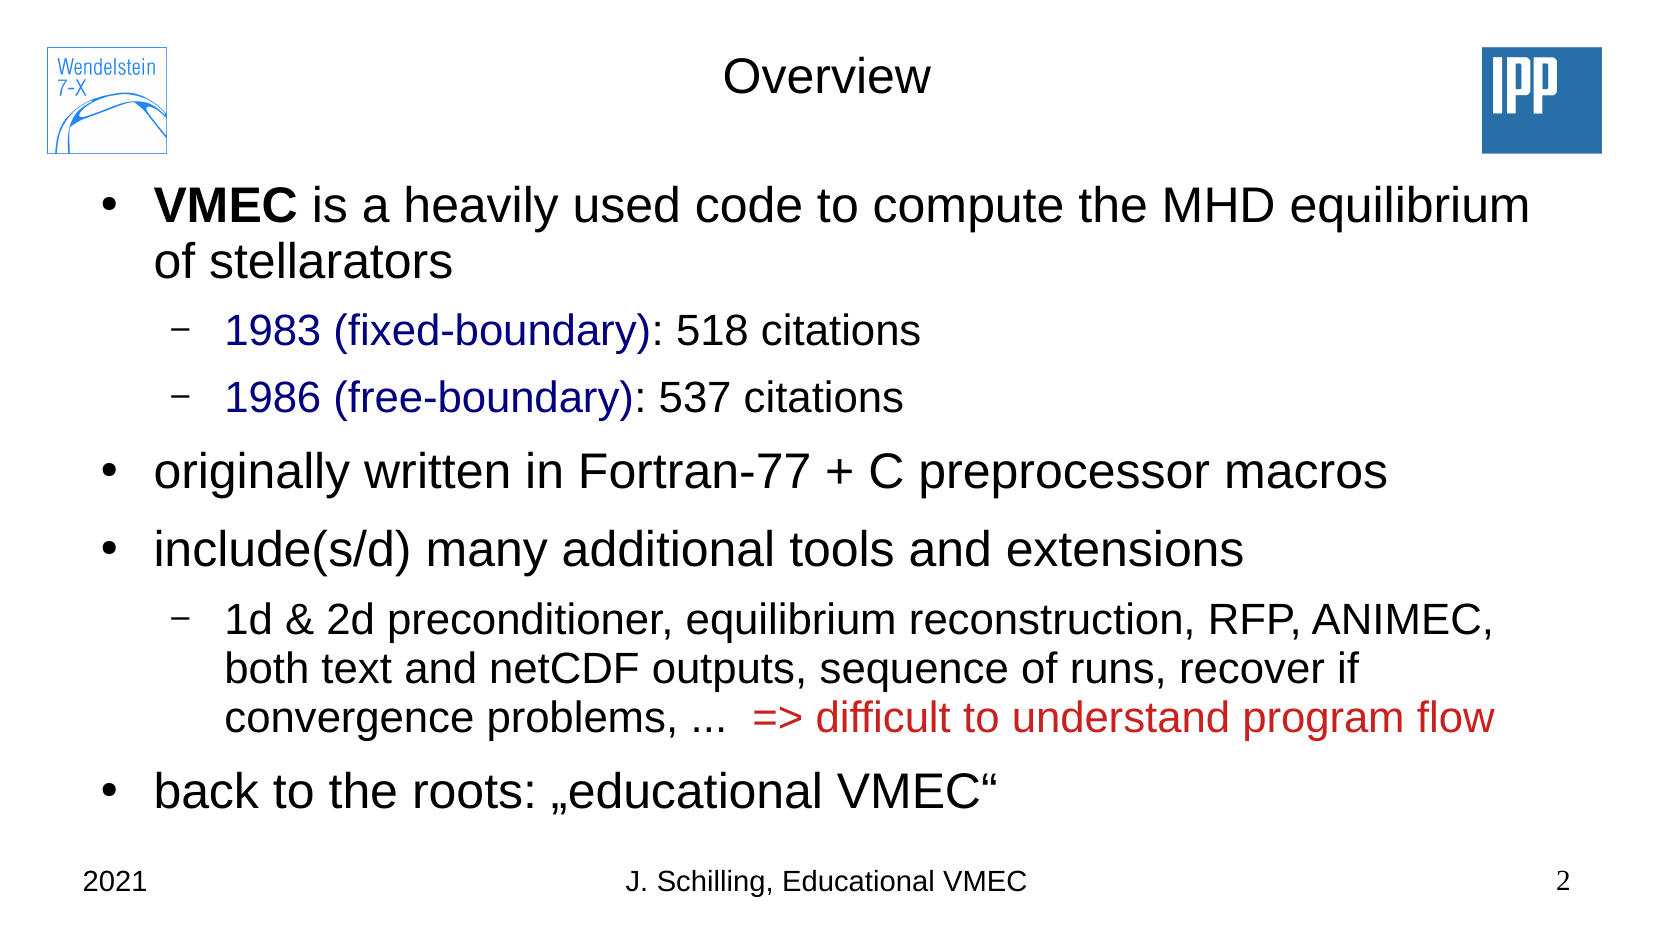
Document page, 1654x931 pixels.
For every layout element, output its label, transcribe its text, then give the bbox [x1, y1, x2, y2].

picture [1482, 47, 1602, 154]
list VMEC is a heavily used code to compute the MHD equilibrium of stellarators 1983 (fixed-boundary): 518 citations 1986 (free-boundary): 537 citations originally written in Fortran-77 + C preprocessor macros include(s/d) many additional tools and extensions 1d & 2d preconditioner, equilibrium reconstruction, RFP, ANIMEC, both text and netCDF outputs, sequence of runs, recover if convergence problems, ... => difficult to understand program flow back to the roots: „educational VMEC“ [82, 177, 1571, 851]
picture [47, 47, 167, 154]
title Overview [248, 37, 1406, 116]
